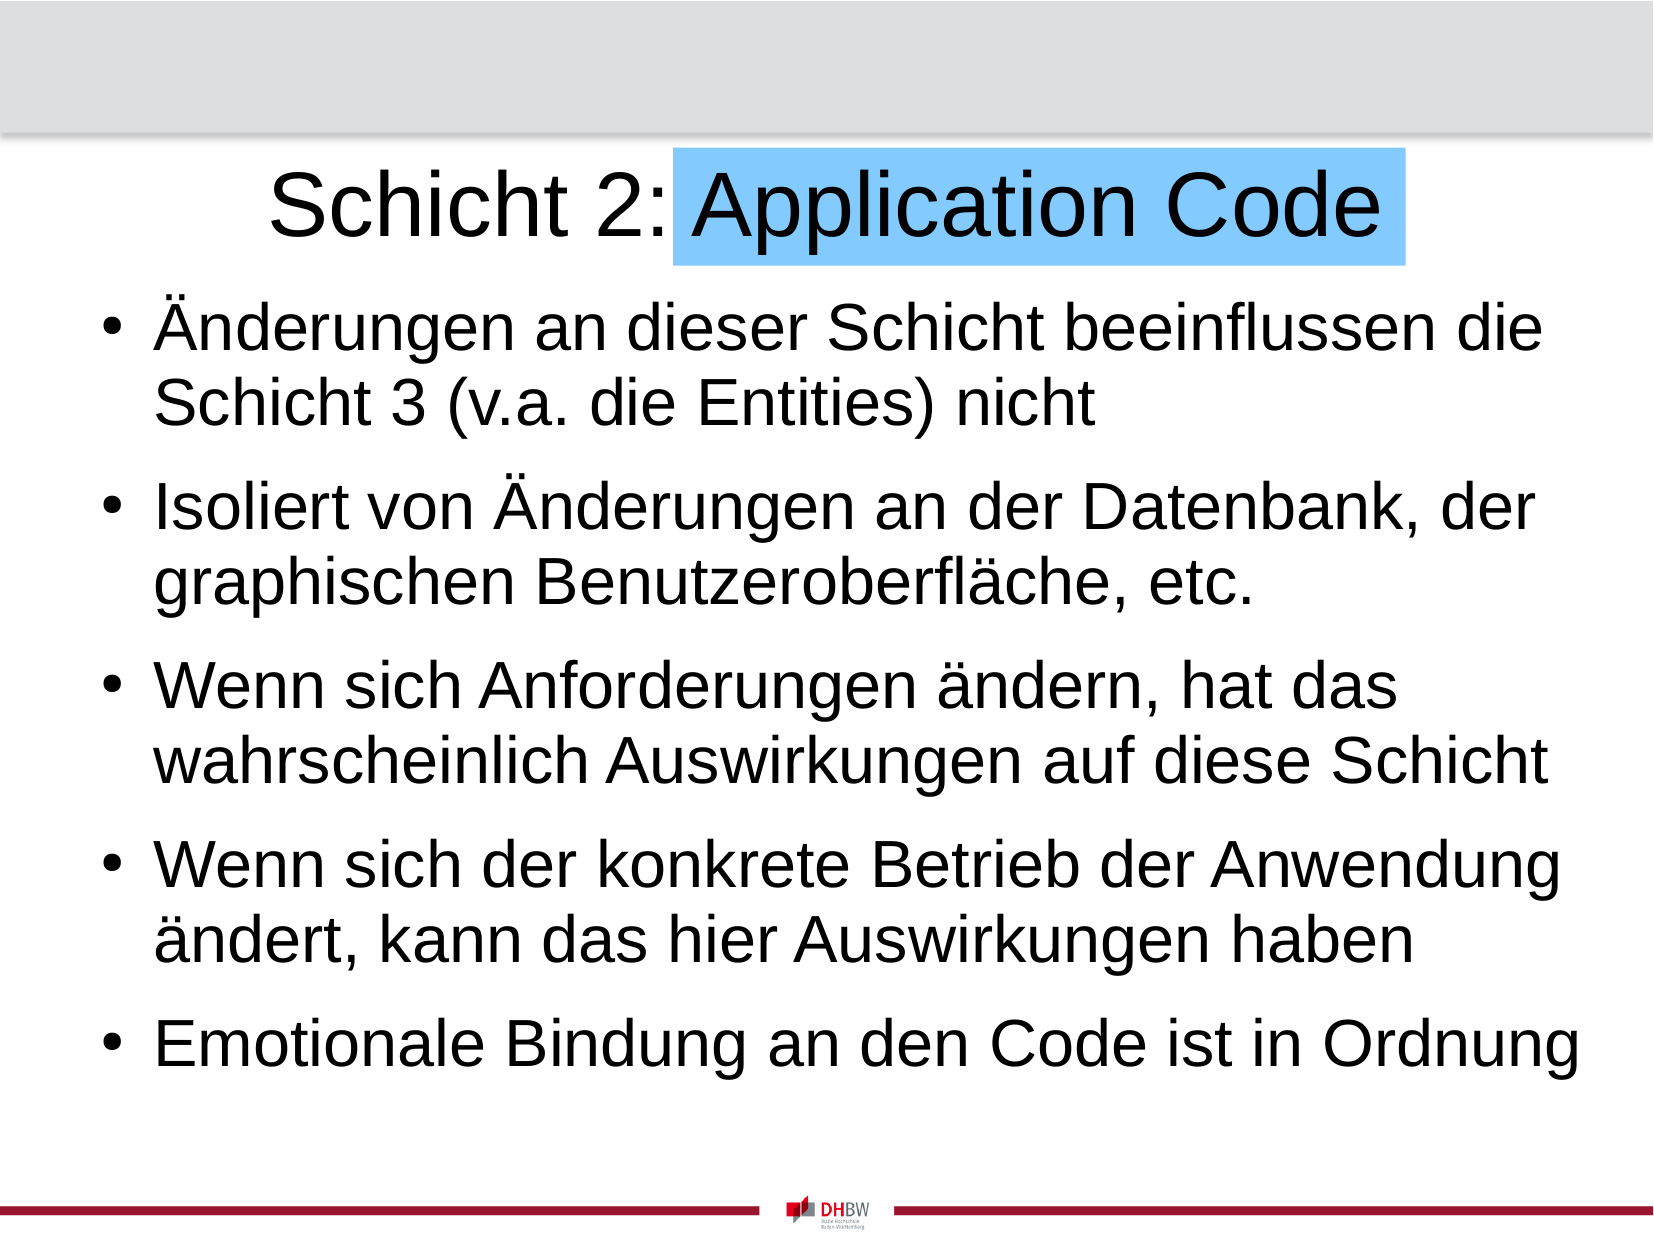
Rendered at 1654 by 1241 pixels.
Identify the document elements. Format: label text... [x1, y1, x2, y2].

title Schicht 2: Application Code [82, 147, 1571, 257]
list Änderungen an dieser Schicht beeinflussen die Schicht 3 (v.a. die Entities) nicht Isoliert von Änderungen an der Datenbank, der graphischen Benutzeroberfläche, etc. Wenn sich Anforderungen ändern, hat das wahrscheinlich Auswirkungen auf diese Schicht Wenn sich der konkrete Betrieb der Anwendung ändert, kann das hier Auswirkungen haben Emotionale Bindung an den Code ist in Ordnung [82, 290, 1619, 1131]
picture [0, 1, 1654, 1237]
text_box [673, 257, 1406, 266]
